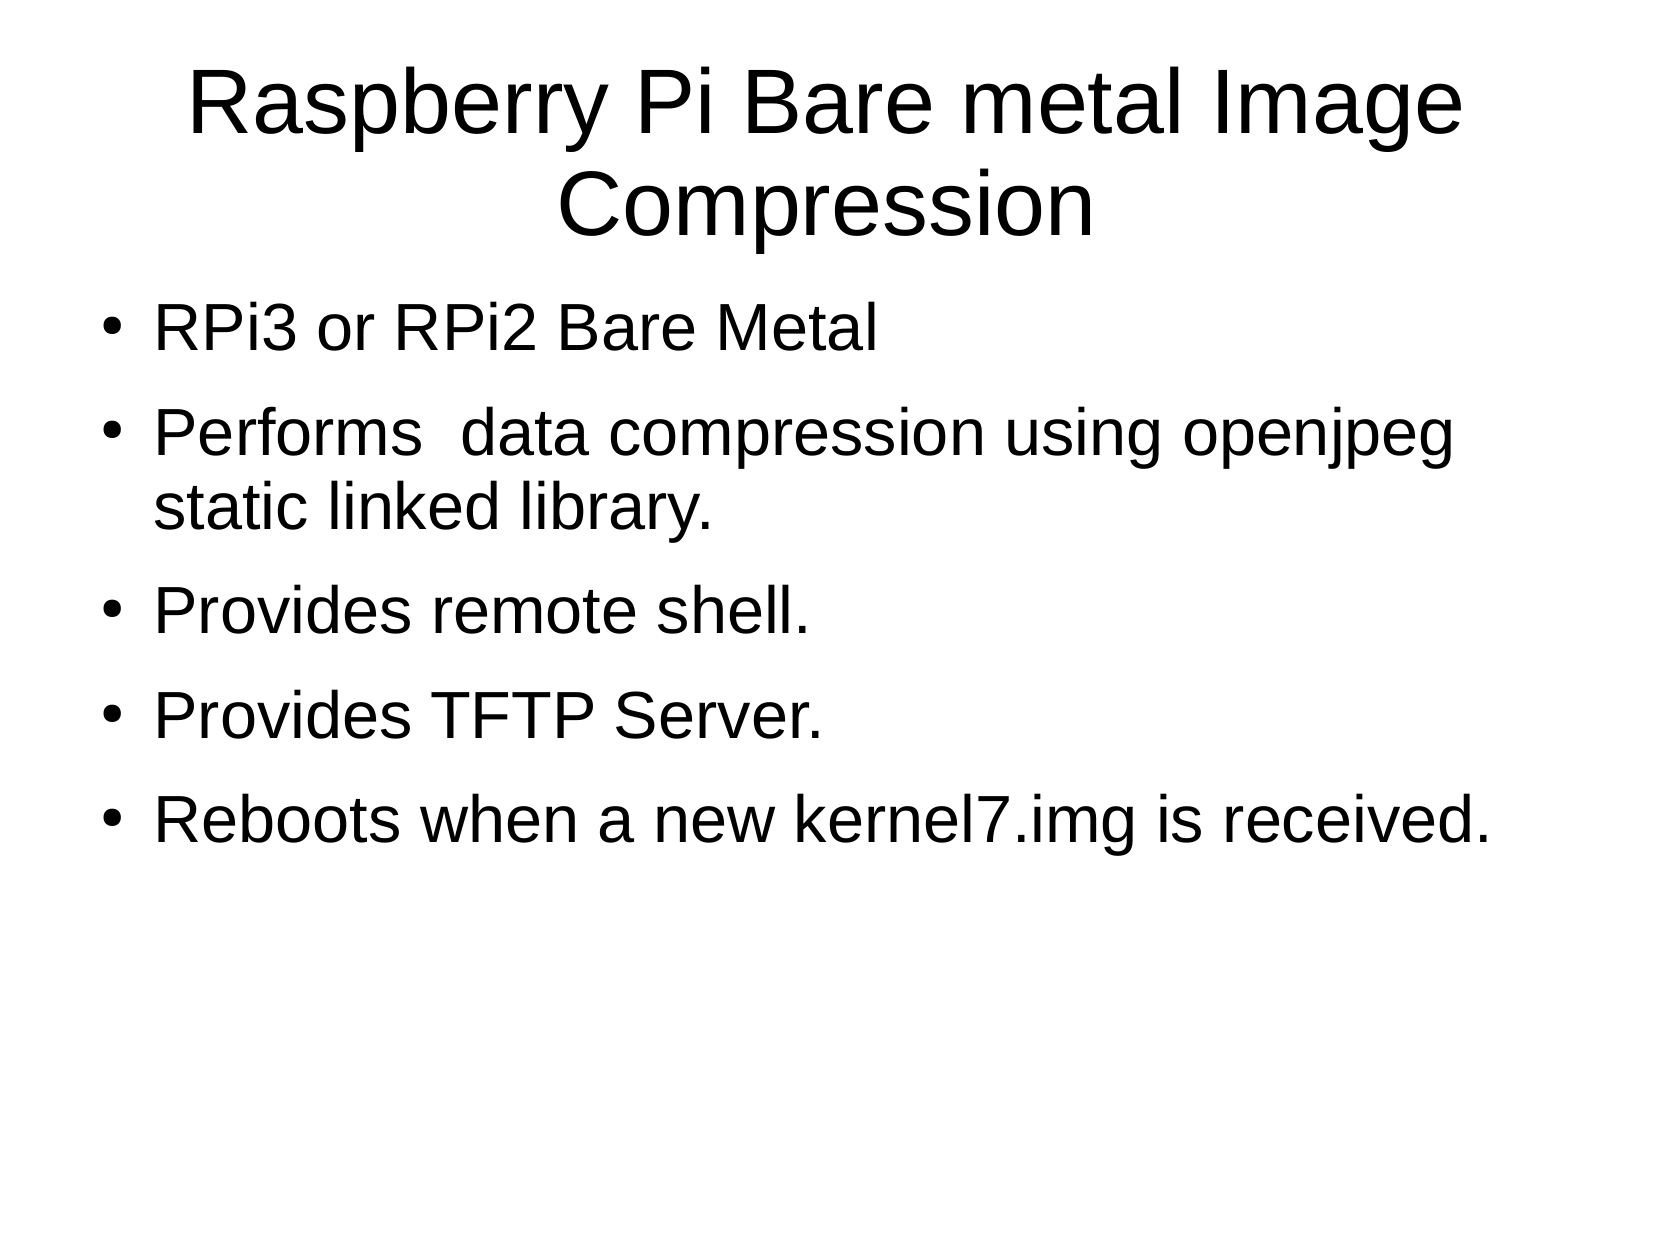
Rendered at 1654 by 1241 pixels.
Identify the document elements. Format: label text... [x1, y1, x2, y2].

title Raspberry Pi Bare metal Image Compression [82, 49, 1571, 257]
list RPi3 or RPi2 Bare Metal Performs data compression using openjpeg static linked library. Provides remote shell. Provides TFTP Server. Reboots when a new kernel7.img is received. [82, 290, 1571, 1010]
